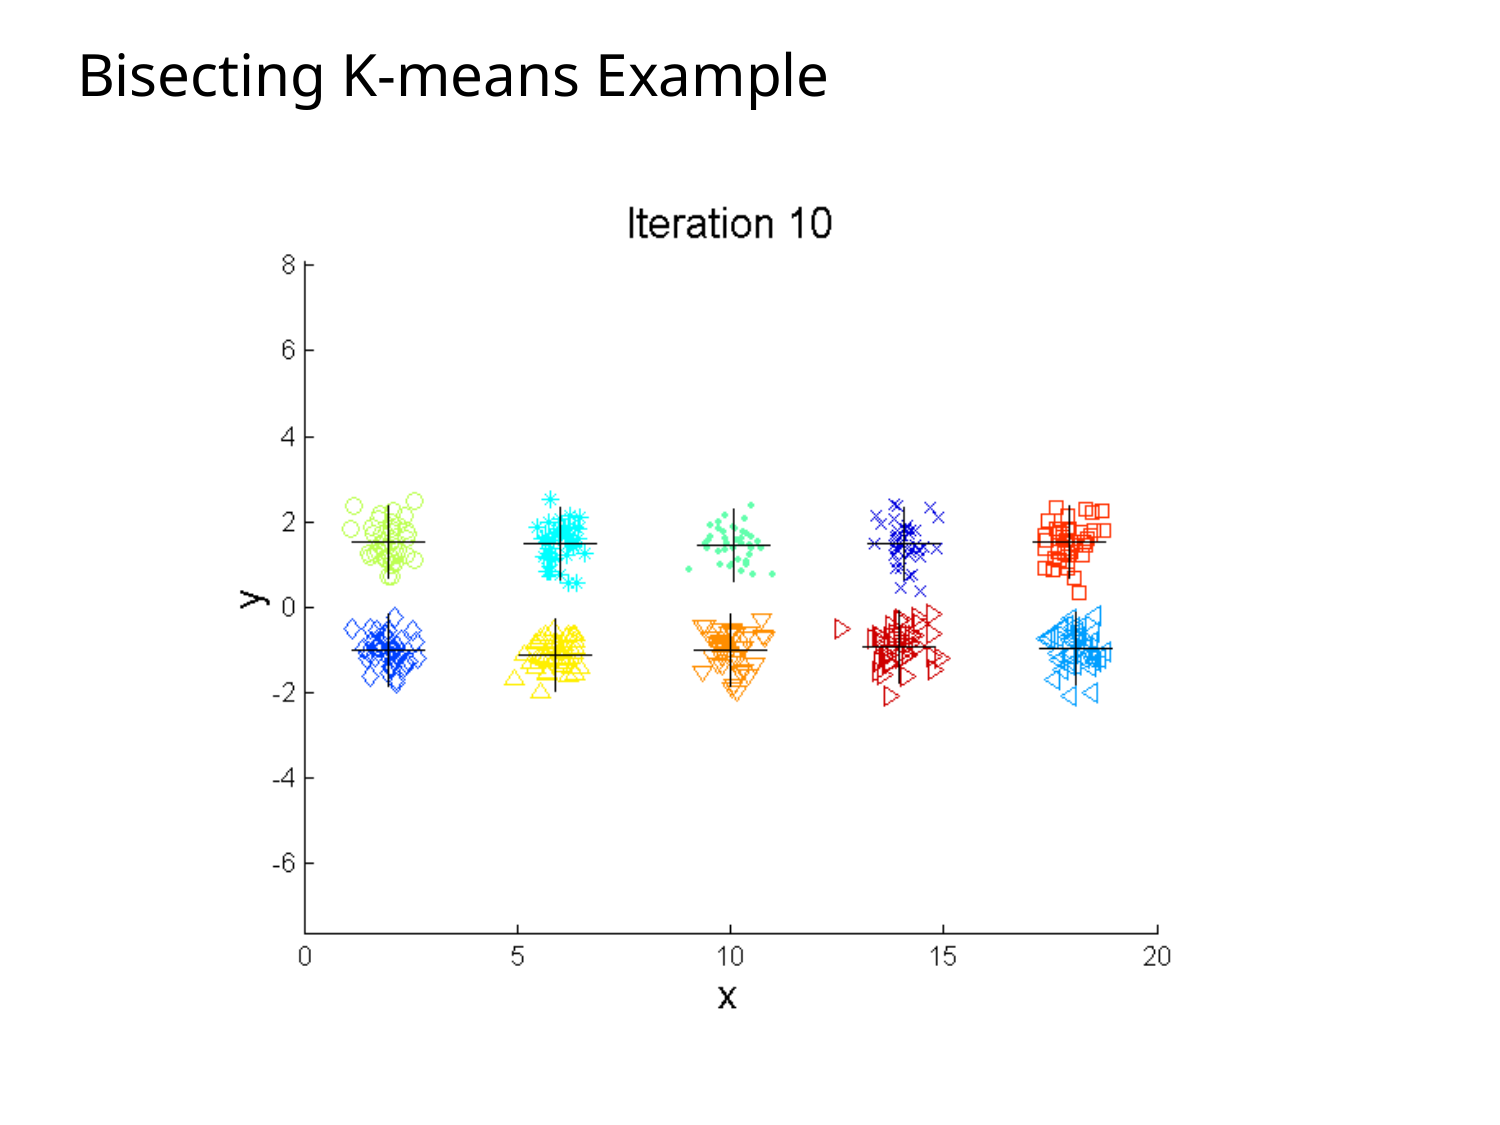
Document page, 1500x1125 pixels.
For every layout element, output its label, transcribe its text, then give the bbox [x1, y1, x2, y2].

picture [162, 199, 1262, 1025]
text_box Bisecting K-means Example [62, 24, 1421, 116]
